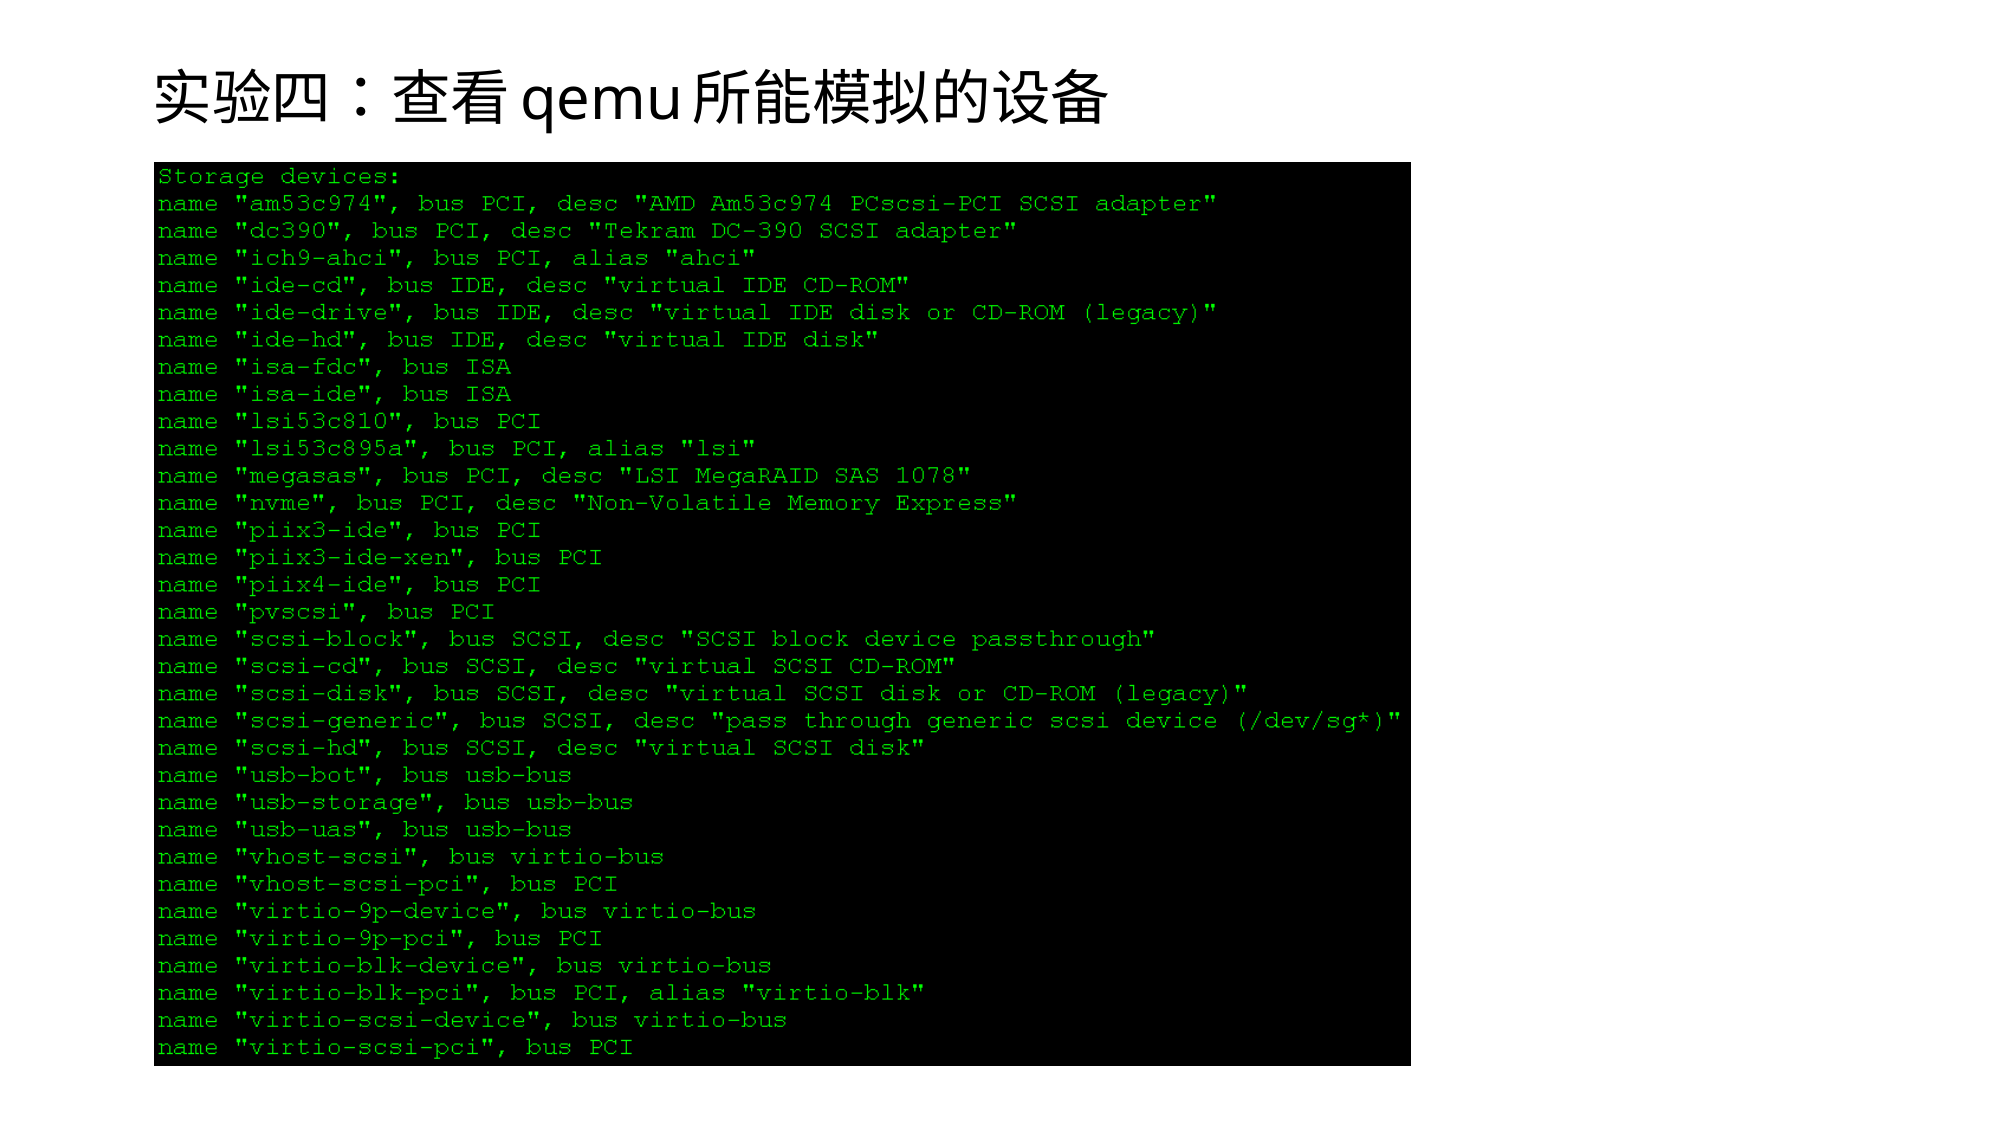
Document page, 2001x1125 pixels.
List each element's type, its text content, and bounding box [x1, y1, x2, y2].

picture [154, 162, 1411, 1066]
title 实验四：查看qemu所能模拟的设备 [137, 59, 1863, 140]
